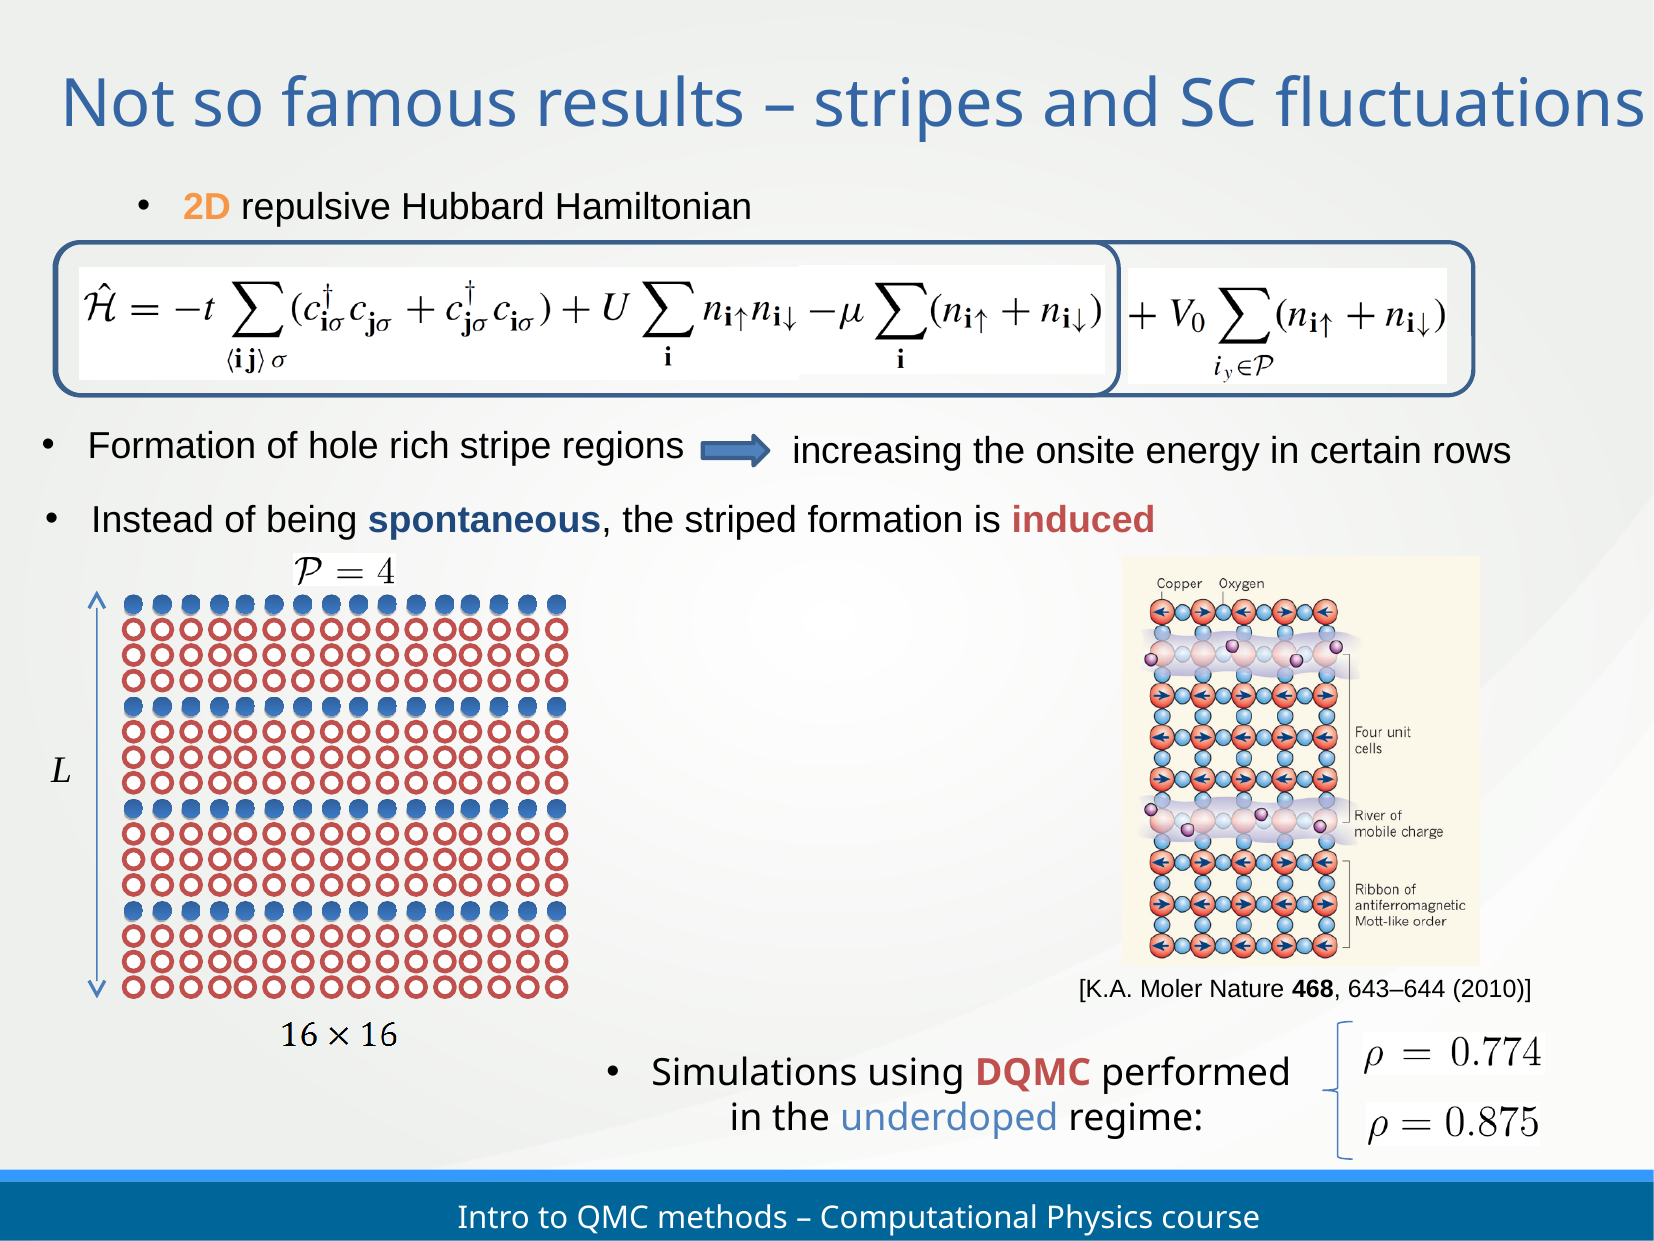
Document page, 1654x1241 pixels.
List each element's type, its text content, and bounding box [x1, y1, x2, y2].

text_box [377, 849, 397, 869]
text_box [210, 619, 230, 640]
text_box [349, 619, 369, 640]
text_box [264, 977, 284, 997]
text_box [181, 594, 201, 614]
text_box [152, 671, 172, 691]
text_box [152, 594, 172, 614]
text_box [518, 594, 538, 614]
text_box [322, 619, 342, 640]
text_box [210, 594, 230, 614]
text_box [406, 926, 426, 946]
text_box [181, 977, 201, 997]
text_box [489, 875, 509, 895]
text_box [322, 671, 342, 691]
text_box [264, 594, 284, 614]
text_box [322, 926, 342, 946]
text_box [322, 952, 342, 972]
text_box [489, 849, 509, 869]
text_box [264, 952, 284, 972]
text_box [518, 977, 538, 997]
text_box [210, 824, 230, 844]
text_box [547, 926, 567, 946]
text_box [435, 671, 455, 691]
text_box [181, 619, 201, 640]
text_box [435, 875, 455, 895]
text_box [518, 952, 538, 972]
text_box [406, 849, 426, 869]
text_box Not so famous results – stripes and SC fluctuations [9, 47, 1607, 189]
text_box [264, 875, 284, 895]
text_box [349, 696, 369, 716]
text_box [406, 824, 426, 844]
text_box [349, 900, 369, 921]
text_box [152, 773, 172, 793]
text_box [460, 722, 481, 742]
text_box [235, 619, 255, 640]
text_box [124, 875, 144, 895]
text_box [349, 798, 369, 818]
text_box [406, 773, 426, 793]
text_box [377, 875, 397, 895]
text_box [406, 900, 426, 921]
text_box [124, 594, 144, 614]
text_box [377, 722, 397, 742]
text_box [181, 747, 201, 767]
text_box [518, 747, 538, 767]
text_box [489, 645, 509, 665]
text_box [124, 849, 144, 869]
text_box [322, 849, 342, 869]
text_box [460, 824, 481, 844]
text_box [210, 722, 230, 742]
text_box [489, 977, 509, 997]
text_box [460, 952, 481, 972]
text_box [181, 696, 201, 716]
text_box [518, 926, 538, 946]
text_box [210, 645, 230, 665]
text_box [349, 875, 369, 895]
text_box [210, 849, 230, 869]
text_box [293, 773, 313, 793]
text_box [435, 594, 455, 614]
text_box [235, 926, 255, 946]
text_box [124, 952, 144, 972]
text_box [235, 900, 255, 921]
text_box [489, 926, 509, 946]
text_box [547, 696, 567, 716]
text_box [460, 875, 481, 895]
text_box [377, 824, 397, 844]
text_box [235, 875, 255, 895]
text_box [547, 619, 567, 640]
text_box [406, 798, 426, 818]
text_box [349, 977, 369, 997]
text_box [377, 773, 397, 793]
text_box [124, 722, 144, 742]
picture [0, 0, 1654, 1169]
text_box [264, 900, 284, 921]
text_box [K.A. Moler Nature 468, 643–644 (2010)] [1064, 965, 1548, 1010]
text_box [235, 722, 255, 742]
text_box [181, 875, 201, 895]
text_box [349, 722, 369, 742]
text_box [547, 875, 567, 895]
text_box [124, 798, 144, 818]
text_box [349, 952, 369, 972]
text_box [460, 619, 481, 640]
text_box [235, 849, 255, 869]
text_box [518, 900, 538, 921]
text_box [152, 619, 172, 640]
text_box [406, 645, 426, 665]
text_box [460, 900, 481, 921]
text_box [181, 824, 201, 844]
text_box [547, 952, 567, 972]
text_box [181, 849, 201, 869]
text_box [264, 798, 284, 818]
text_box [349, 926, 369, 946]
text_box [322, 977, 342, 997]
text_box [406, 722, 426, 742]
text_box [293, 798, 313, 818]
text_box [293, 645, 313, 665]
text_box [152, 747, 172, 767]
text_box [181, 722, 201, 742]
text_box [264, 696, 284, 716]
text_box [210, 696, 230, 716]
text_box [124, 747, 144, 767]
text_box [547, 722, 567, 742]
text_box [210, 773, 230, 793]
text_box [547, 849, 567, 869]
text_box [518, 619, 538, 640]
text_box [293, 952, 313, 972]
text_box [349, 849, 369, 869]
text_box [210, 671, 230, 691]
text_box [322, 747, 342, 767]
text_box [547, 594, 567, 614]
text_box [489, 824, 509, 844]
text_box increasing the onsite energy in certain rows [777, 418, 1538, 479]
text_box [210, 977, 230, 997]
text_box [377, 619, 397, 640]
text_box [235, 977, 255, 997]
text_box [489, 594, 509, 614]
text_box [235, 671, 255, 691]
text_box [264, 671, 284, 691]
text_box [377, 798, 397, 818]
text_box [293, 696, 313, 716]
text_box [406, 696, 426, 716]
text_box [547, 747, 567, 767]
text_box [322, 773, 342, 793]
text_box [406, 747, 426, 767]
text_box [460, 645, 481, 665]
text_box [489, 952, 509, 972]
text_box [377, 594, 397, 614]
text_box [235, 645, 255, 665]
text_box [547, 977, 567, 997]
text_box [377, 952, 397, 972]
text_box Simulations using DQMC performed in the underdoped regime: [578, 1040, 1319, 1146]
text_box [435, 849, 455, 869]
text_box [210, 900, 230, 921]
text_box [152, 645, 172, 665]
text_box [377, 900, 397, 921]
text_box [460, 773, 481, 793]
text_box [124, 824, 144, 844]
text_box [124, 926, 144, 946]
text_box [322, 875, 342, 895]
text_box [322, 645, 342, 665]
text_box [377, 977, 397, 997]
text_box [518, 722, 538, 742]
text_box [406, 594, 426, 614]
text_box [293, 900, 313, 921]
text_box [181, 645, 201, 665]
text_box [264, 747, 284, 767]
text_box [124, 619, 144, 640]
text_box [547, 773, 567, 793]
text_box Formation of hole rich stripe regions [26, 413, 700, 474]
text_box [460, 849, 481, 869]
text_box [293, 926, 313, 946]
text_box [235, 773, 255, 793]
text_box [293, 722, 313, 742]
text_box [322, 798, 342, 818]
text_box [264, 926, 284, 946]
text_box [235, 824, 255, 844]
text_box [322, 900, 342, 921]
text_box [489, 671, 509, 691]
text_box [489, 773, 509, 793]
text_box [152, 798, 172, 818]
text_box [293, 594, 313, 614]
text_box [489, 747, 509, 767]
text_box [152, 722, 172, 742]
text_box [489, 722, 509, 742]
text_box [406, 619, 426, 640]
text_box [377, 926, 397, 946]
text_box [264, 722, 284, 742]
text_box [460, 594, 481, 614]
text_box [322, 824, 342, 844]
text_box [210, 747, 230, 767]
text_box [181, 952, 201, 972]
text_box [124, 696, 144, 716]
text_box [518, 696, 538, 716]
text_box [124, 900, 144, 921]
text_box [460, 798, 481, 818]
text_box [460, 696, 481, 716]
text_box [152, 952, 172, 972]
text_box [349, 747, 369, 767]
text_box [152, 875, 172, 895]
text_box [152, 696, 172, 716]
text_box [152, 977, 172, 997]
text_box [152, 849, 172, 869]
text_box [377, 696, 397, 716]
text_box [406, 671, 426, 691]
text_box [547, 900, 567, 921]
text_box [349, 824, 369, 844]
text_box [293, 671, 313, 691]
text_box [518, 773, 538, 793]
text_box [547, 645, 567, 665]
text_box [322, 594, 342, 614]
text_box [377, 671, 397, 691]
text_box [518, 875, 538, 895]
text_box [181, 798, 201, 818]
text_box [293, 875, 313, 895]
text_box [181, 671, 201, 691]
text_box [124, 773, 144, 793]
text_box [349, 594, 369, 614]
text_box [518, 798, 538, 818]
text_box [293, 849, 313, 869]
text_box [518, 824, 538, 844]
text_box [235, 696, 255, 716]
text_box [210, 875, 230, 895]
text_box [702, 435, 769, 466]
text_box [124, 977, 144, 997]
text_box [235, 798, 255, 818]
text_box [406, 977, 426, 997]
text_box [489, 619, 509, 640]
text_box [435, 824, 455, 844]
text_box [435, 696, 455, 716]
text_box [235, 594, 255, 614]
text_box [435, 747, 455, 767]
text_box [264, 645, 284, 665]
text_box [435, 798, 455, 818]
text_box [264, 619, 284, 640]
text_box [406, 875, 426, 895]
text_box [322, 696, 342, 716]
text_box [152, 900, 172, 921]
text_box [235, 952, 255, 972]
text_box [181, 926, 201, 946]
text_box [460, 671, 481, 691]
text_box [293, 824, 313, 844]
text_box [181, 900, 201, 921]
text_box [547, 671, 567, 691]
text_box [264, 824, 284, 844]
text_box [264, 773, 284, 793]
text_box [435, 773, 455, 793]
text_box [460, 926, 481, 946]
text_box [124, 671, 144, 691]
text_box [460, 977, 481, 997]
text_box [322, 722, 342, 742]
text_box [264, 849, 284, 869]
text_box [547, 824, 567, 844]
text_box [293, 977, 313, 997]
text_box [435, 900, 455, 921]
text_box [518, 671, 538, 691]
text_box [518, 849, 538, 869]
text_box Instead of being spontaneous, the striped formation is induced [30, 487, 1171, 548]
text_box [377, 645, 397, 665]
text_box [210, 926, 230, 946]
text_box [210, 952, 230, 972]
text_box [349, 773, 369, 793]
text_box [124, 645, 144, 665]
text_box [293, 619, 313, 640]
text_box 2D repulsive Hubbard Hamiltonian [122, 174, 768, 235]
text_box [435, 645, 455, 665]
text_box [489, 900, 509, 921]
text_box [54, 242, 1474, 396]
text_box [349, 645, 369, 665]
text_box [489, 798, 509, 818]
text_box [210, 798, 230, 818]
text_box [377, 747, 397, 767]
text_box [406, 952, 426, 972]
text_box [435, 952, 455, 972]
text_box [349, 671, 369, 691]
text_box L [36, 737, 87, 798]
text_box [152, 926, 172, 946]
text_box [435, 619, 455, 640]
text_box [489, 696, 509, 716]
text_box [435, 926, 455, 946]
text_box [435, 977, 455, 997]
text_box [181, 773, 201, 793]
text_box [460, 747, 481, 767]
text_box [235, 747, 255, 767]
text_box [152, 824, 172, 844]
text_box [518, 645, 538, 665]
text_box [435, 722, 455, 742]
text_box [547, 798, 567, 818]
text_box [293, 747, 313, 767]
